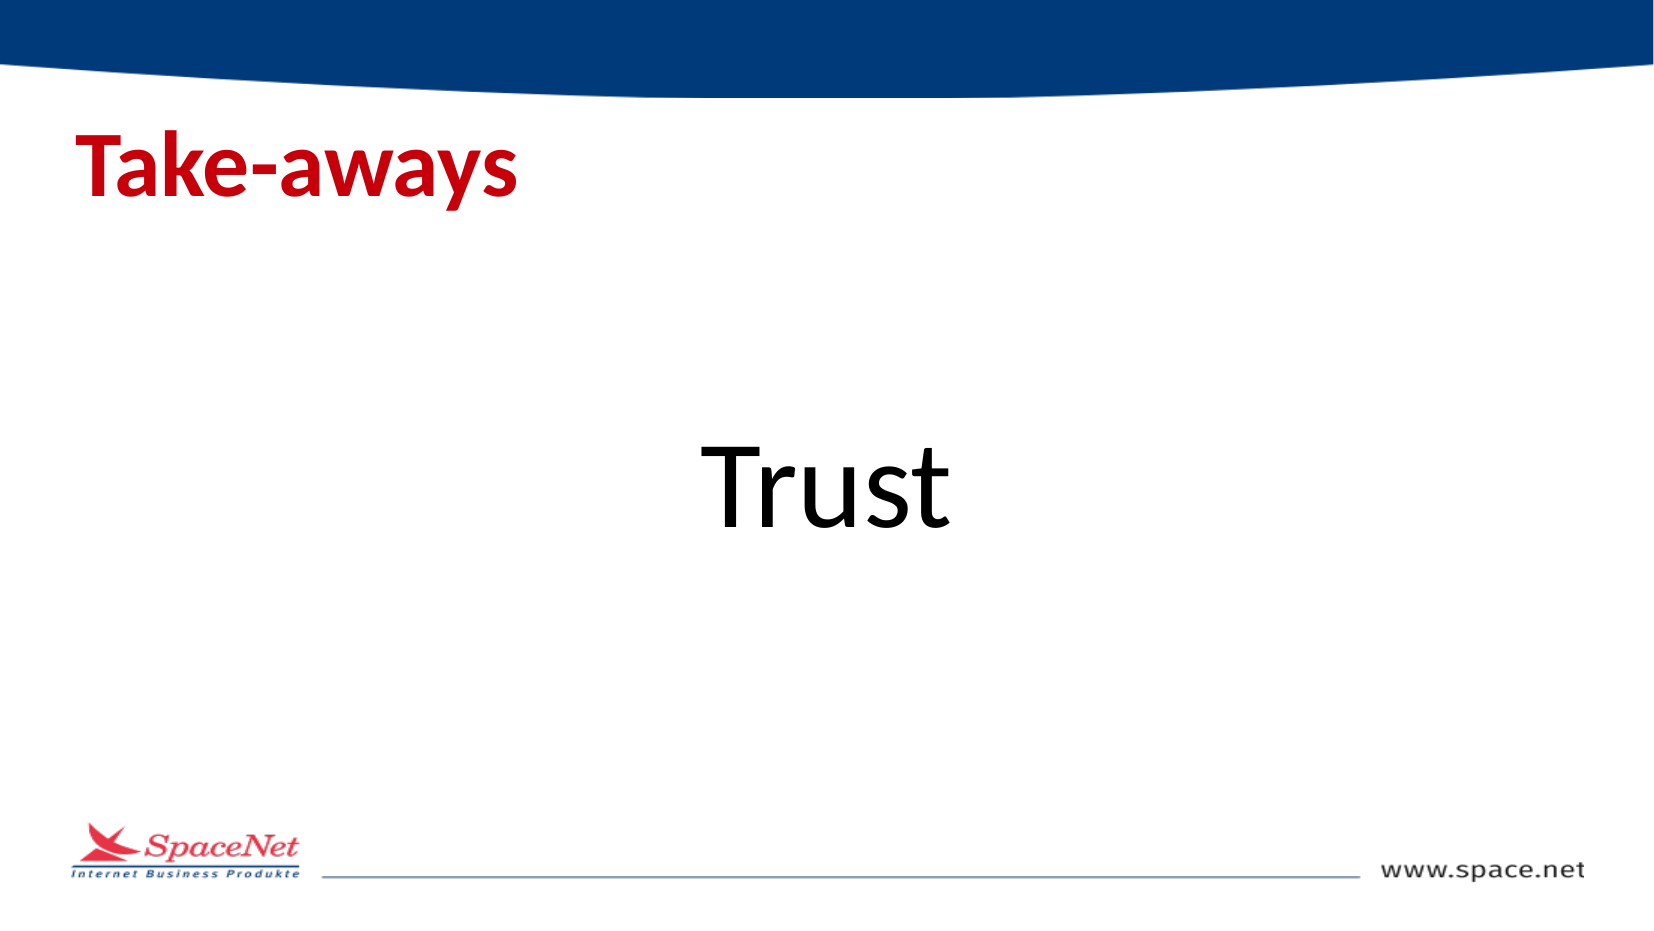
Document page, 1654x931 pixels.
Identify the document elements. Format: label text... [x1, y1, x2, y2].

text_box Trust [78, 394, 1576, 560]
text_box Take-aways [60, 95, 1576, 223]
